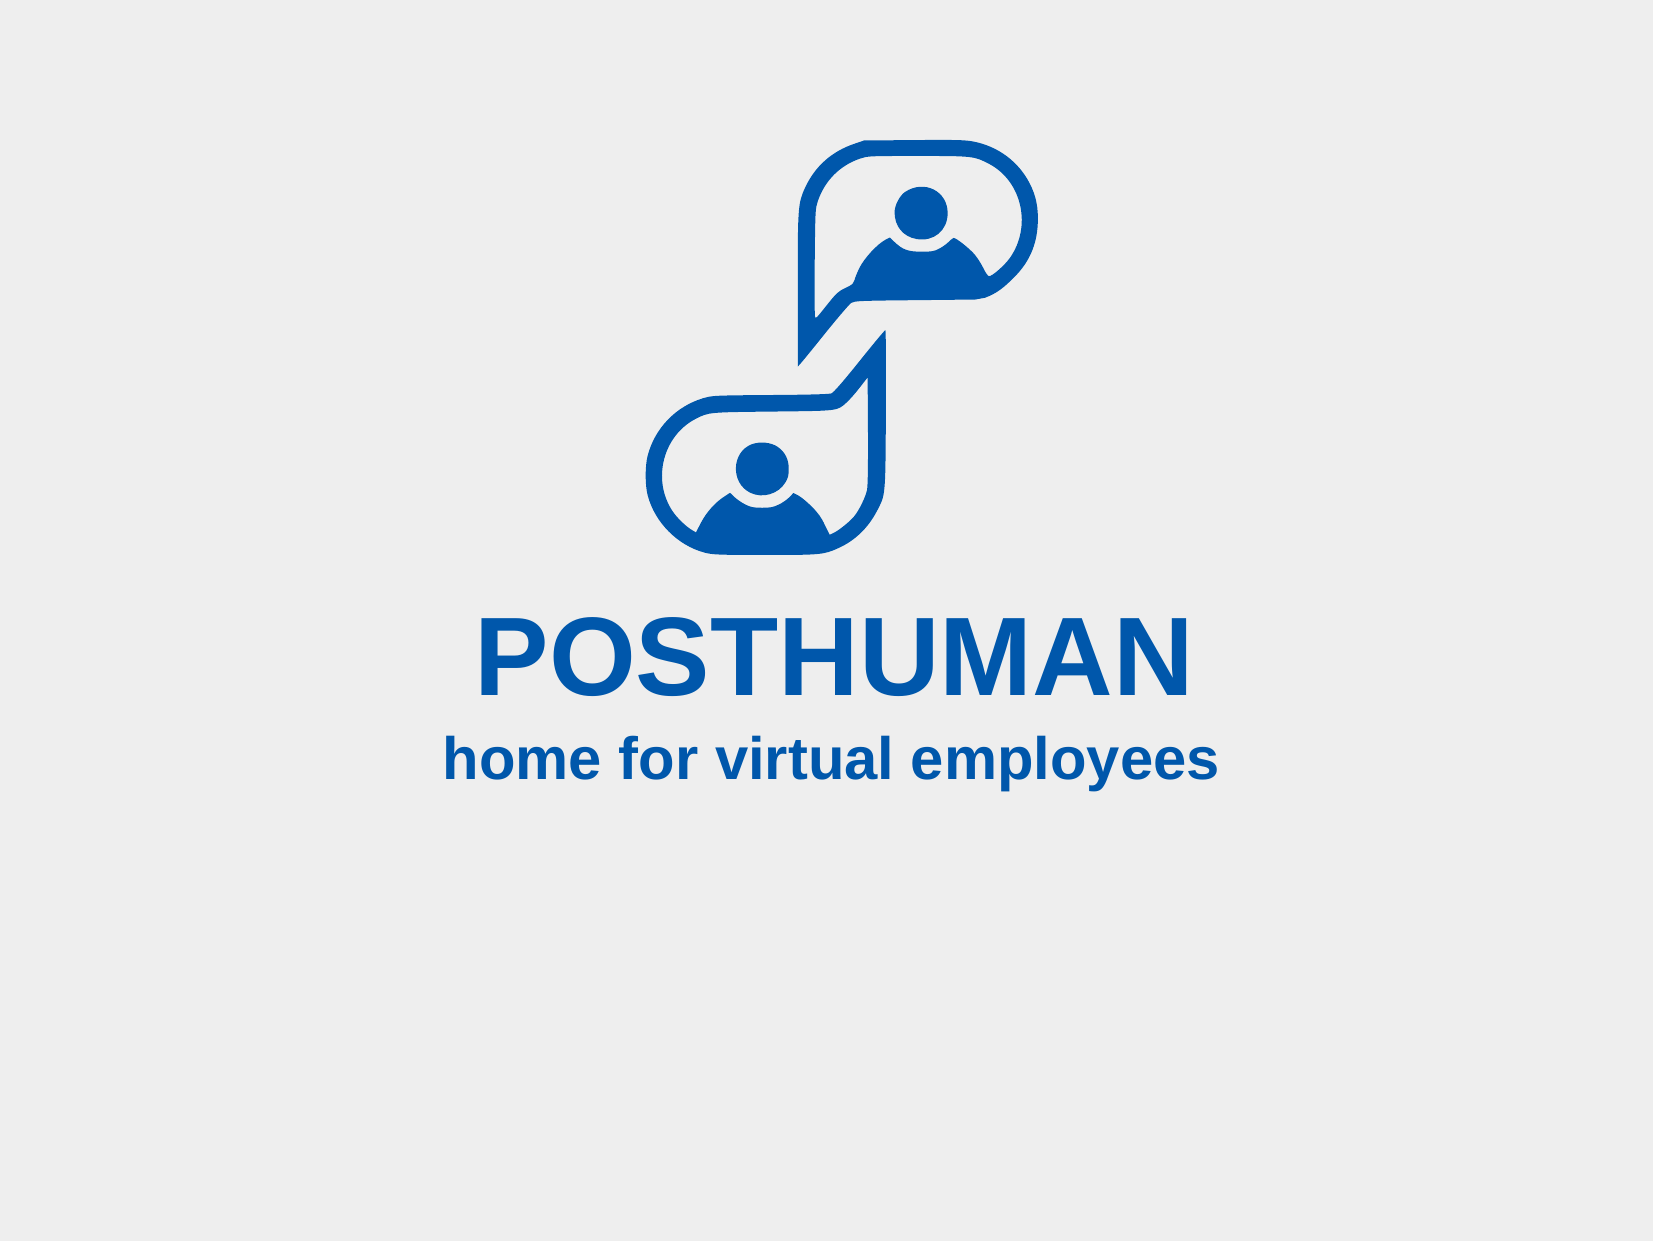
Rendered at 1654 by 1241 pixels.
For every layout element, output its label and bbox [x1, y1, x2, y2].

picture [247, 82, 1436, 1241]
